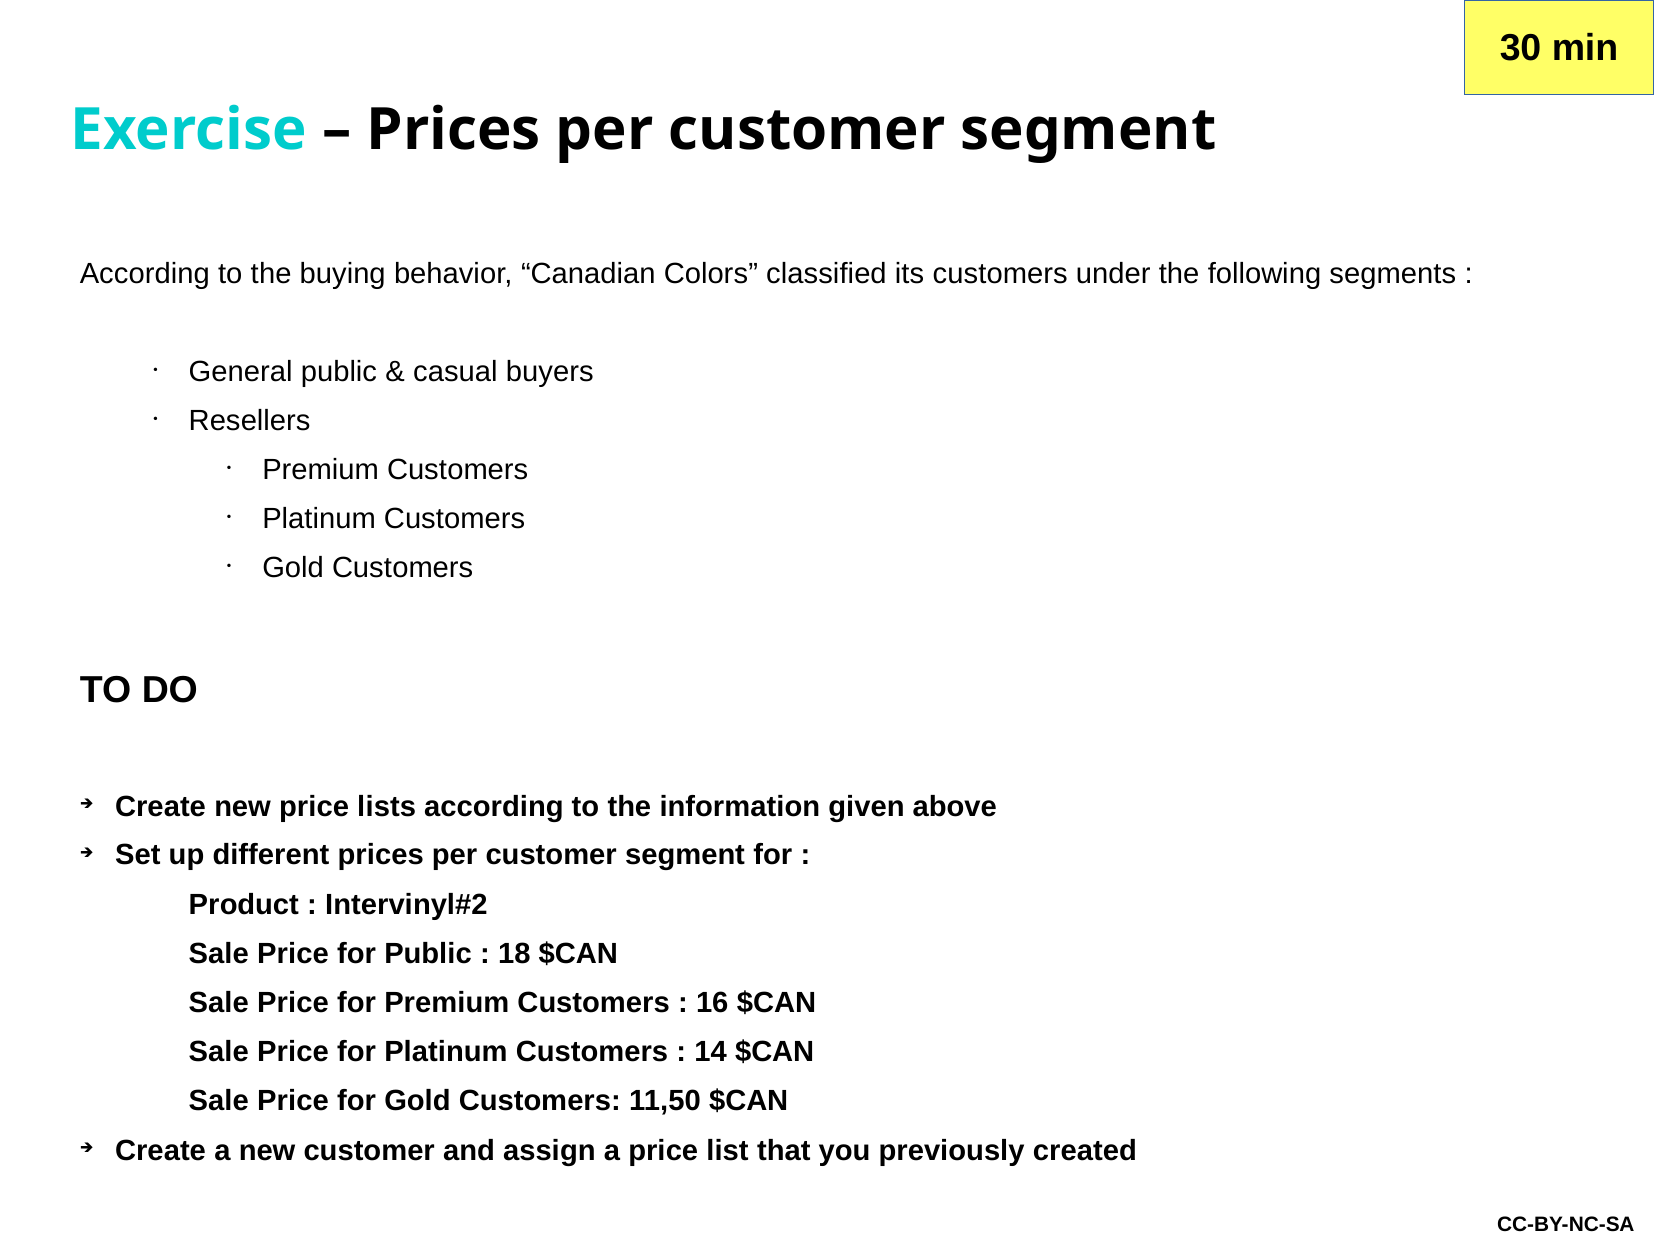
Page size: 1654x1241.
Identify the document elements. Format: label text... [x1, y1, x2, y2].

text_box According to the buying behavior, “Canadian Colors” classified its customers under the following segments : General public & casual buyers Resellers Premium Customers Platinum Customers Gold Customers TO DO Create new price lists according to the information given above Set up different prices per customer segment for : Product : Intervinyl#2 Sale Price for Public : 18 $CAN Sale Price for Premium Customers : 16 $CAN Sale Price for Platinum Customers : 14 $CAN Sale Price for Gold Customers: 11,50 $CAN Create a new customer and assign a price list that you previously created [64, 232, 1583, 1221]
title Exercise – Prices per customer segment [70, 23, 1560, 231]
text_box CC-BY-NC-SA [1482, 1204, 1654, 1241]
text_box 30 min [1464, 0, 1654, 95]
